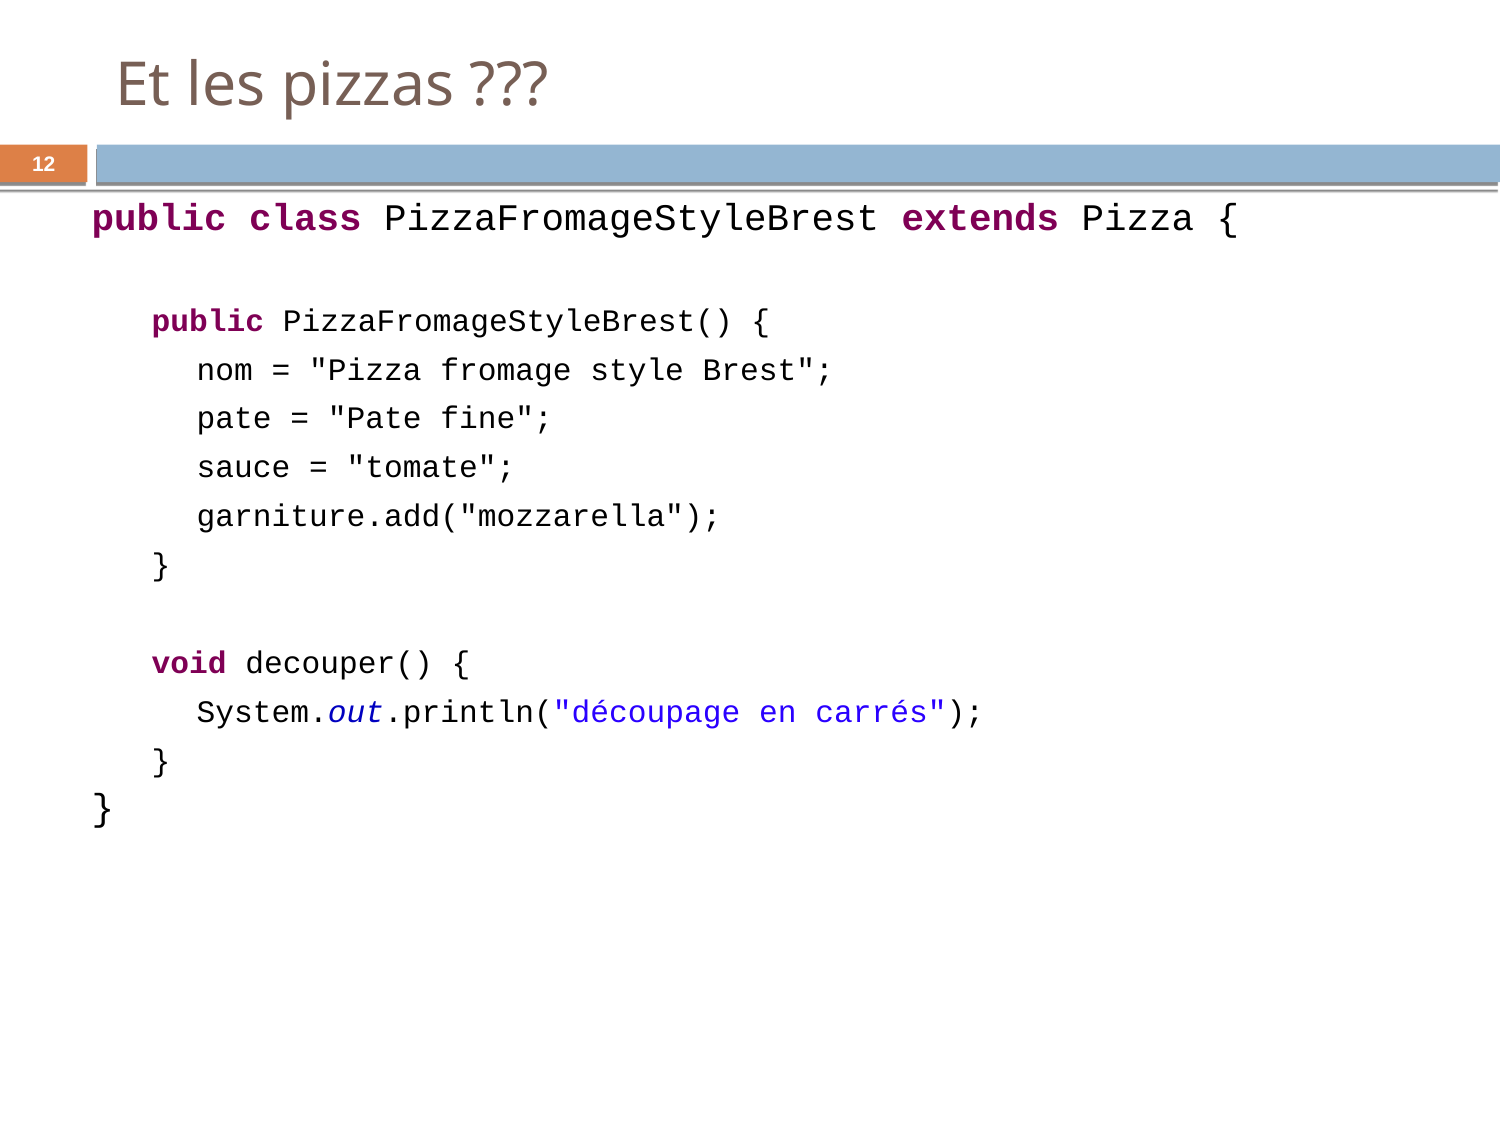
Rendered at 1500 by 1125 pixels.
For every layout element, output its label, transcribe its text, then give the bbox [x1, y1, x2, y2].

list public class PizzaFromageStyleBrest extends Pizza { public PizzaFromageStyleBrest() { nom = "Pizza fromage style Brest"; pate = "Pate fine"; sauce = "tomate"; garniture.add("mozzarella"); } void decouper() { System.out.println("découpage en carrés"); } } [76, 194, 1427, 1118]
title Et les pizzas ??? [100, 37, 1438, 126]
slide_number <numéro> [0, 143, 88, 184]
